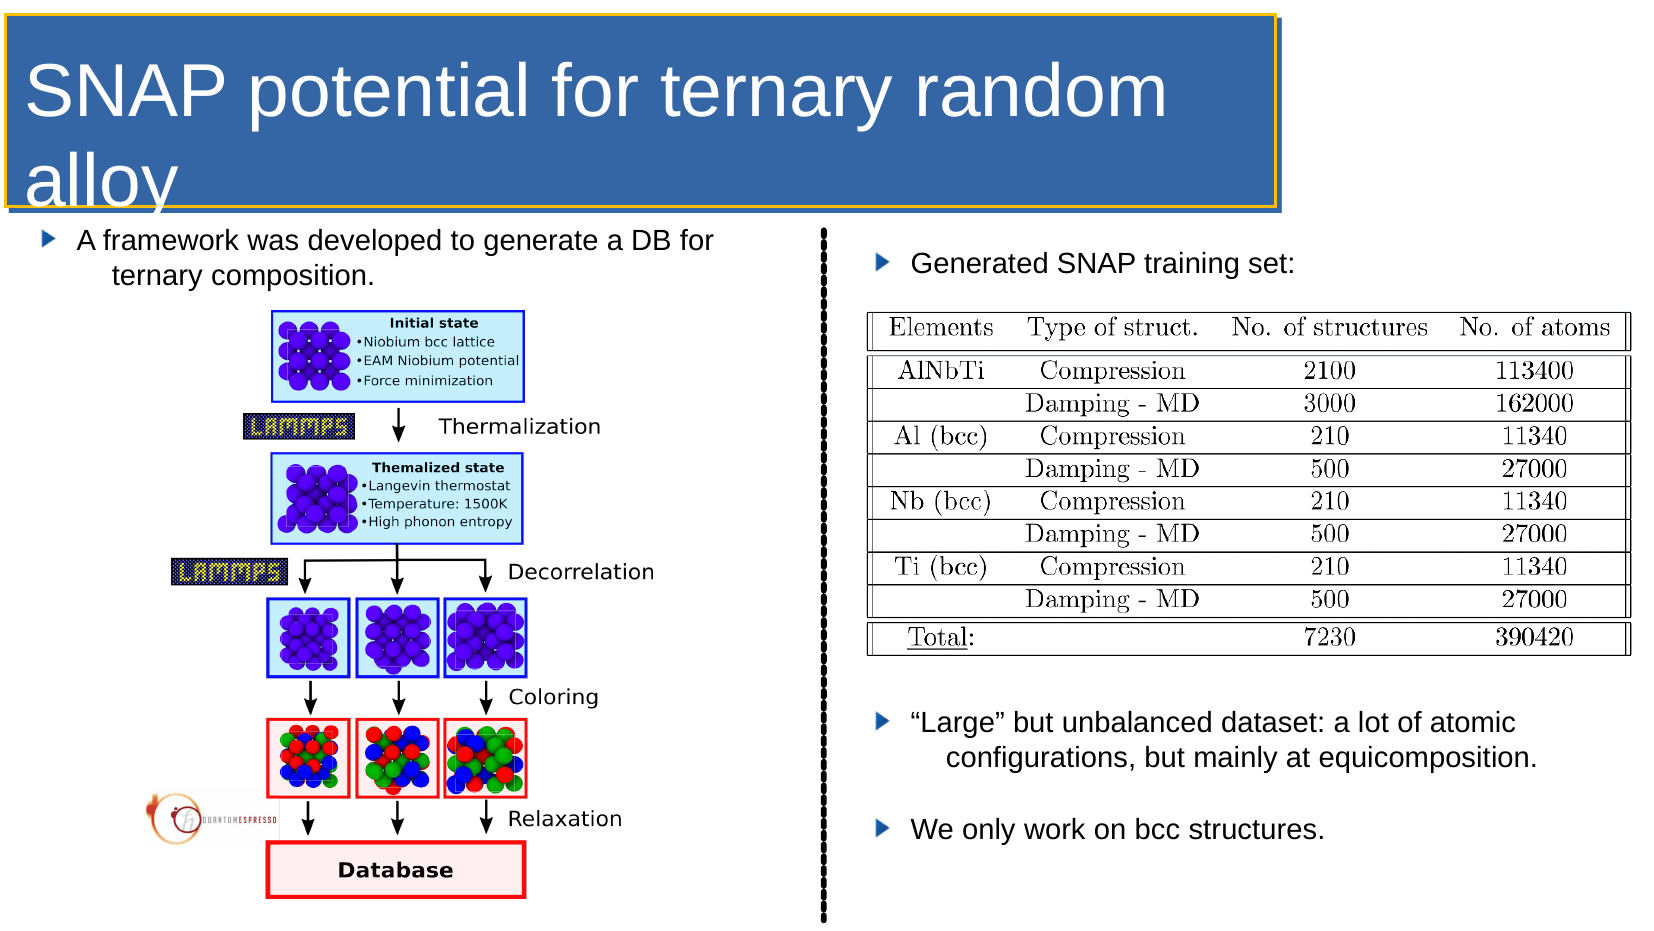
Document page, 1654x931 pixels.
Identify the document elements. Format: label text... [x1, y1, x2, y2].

text_box We only work on bcc structures. [860, 803, 1610, 881]
picture [145, 310, 653, 899]
picture [860, 310, 1635, 658]
text_box “Large” but unbalanced dataset: a lot of atomic configurations, but mainly at equicomposition. [860, 696, 1610, 774]
text_box A framework was developed to generate a DB for ternary composition. [26, 214, 741, 294]
text_box SNAP potential for ternary random alloy [24, 41, 1249, 190]
text_box Generated SNAP training set: [860, 237, 1610, 284]
